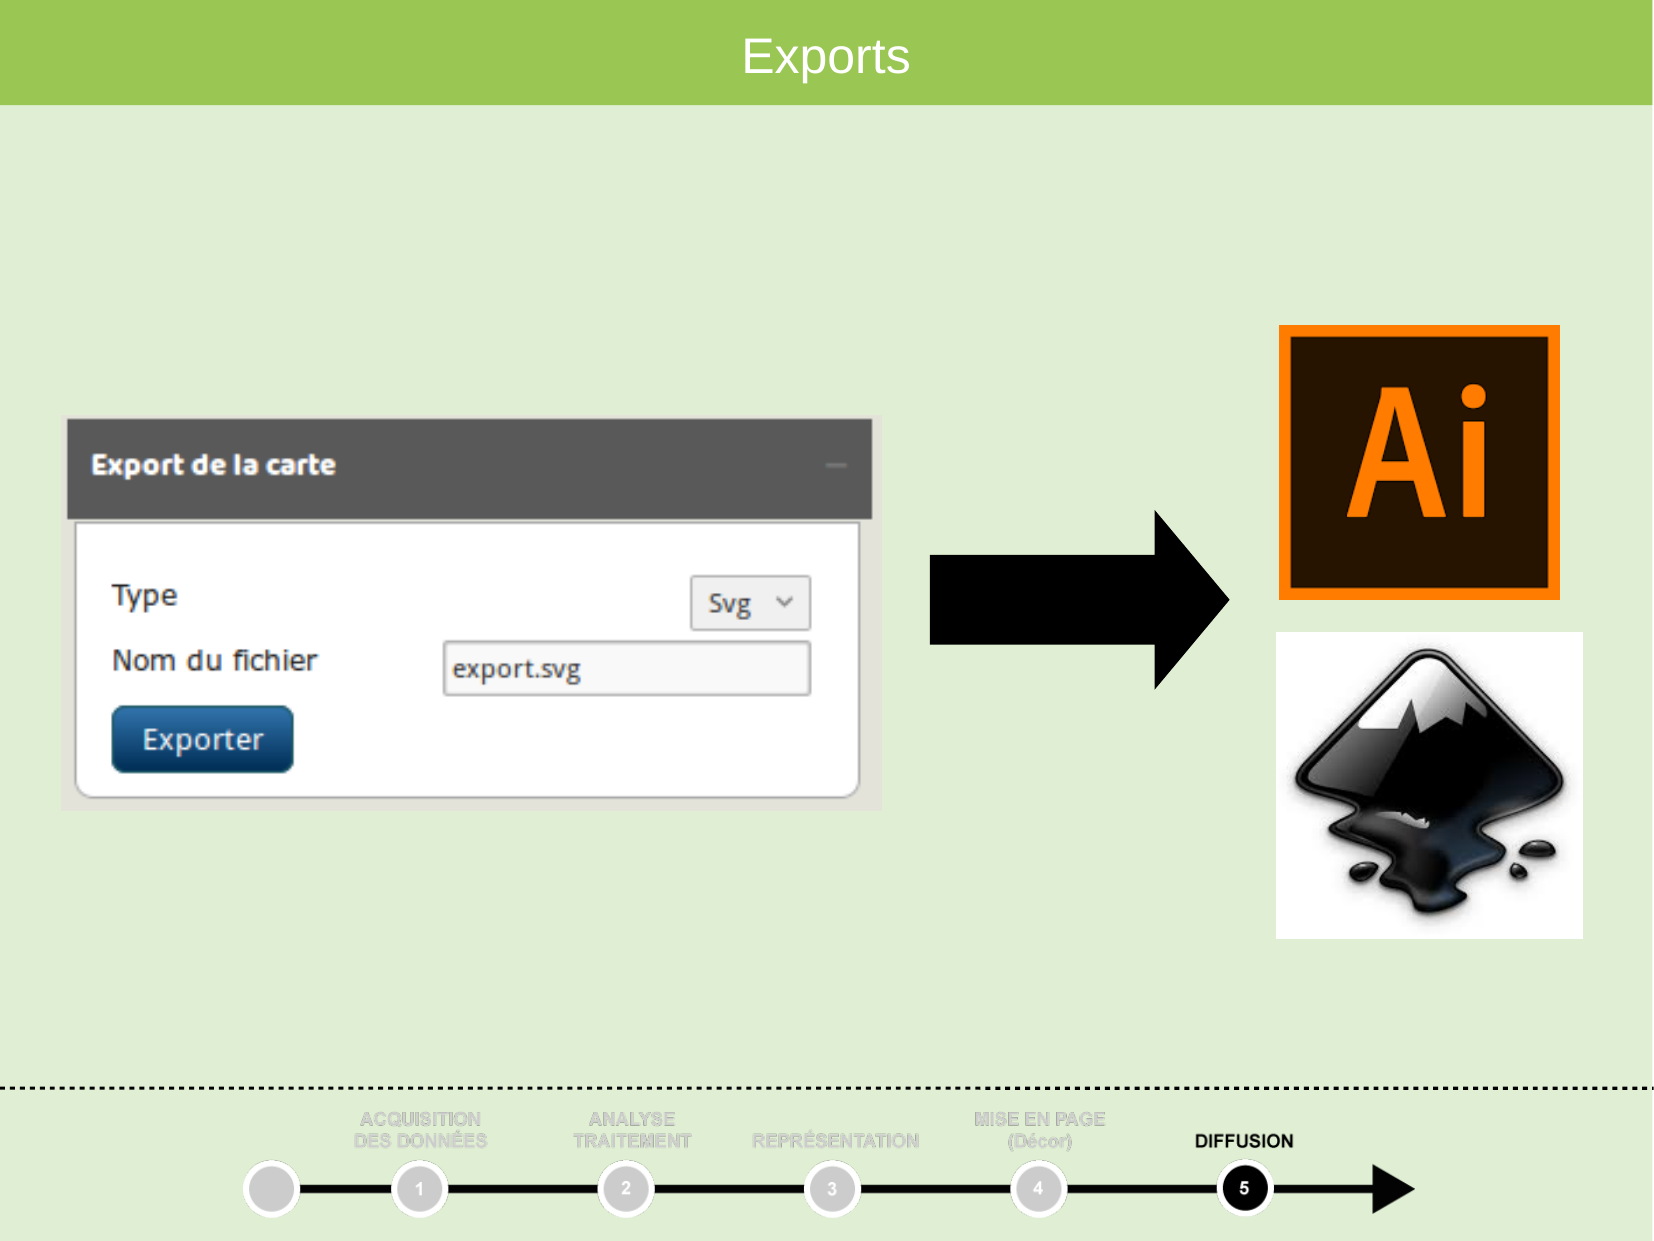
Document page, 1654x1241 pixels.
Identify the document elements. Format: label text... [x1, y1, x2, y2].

picture [61, 415, 882, 811]
picture [243, 1109, 1415, 1218]
picture [1276, 632, 1583, 939]
text_box Exports [82, 19, 1570, 88]
text_box [929, 509, 1230, 690]
picture [1279, 325, 1560, 600]
